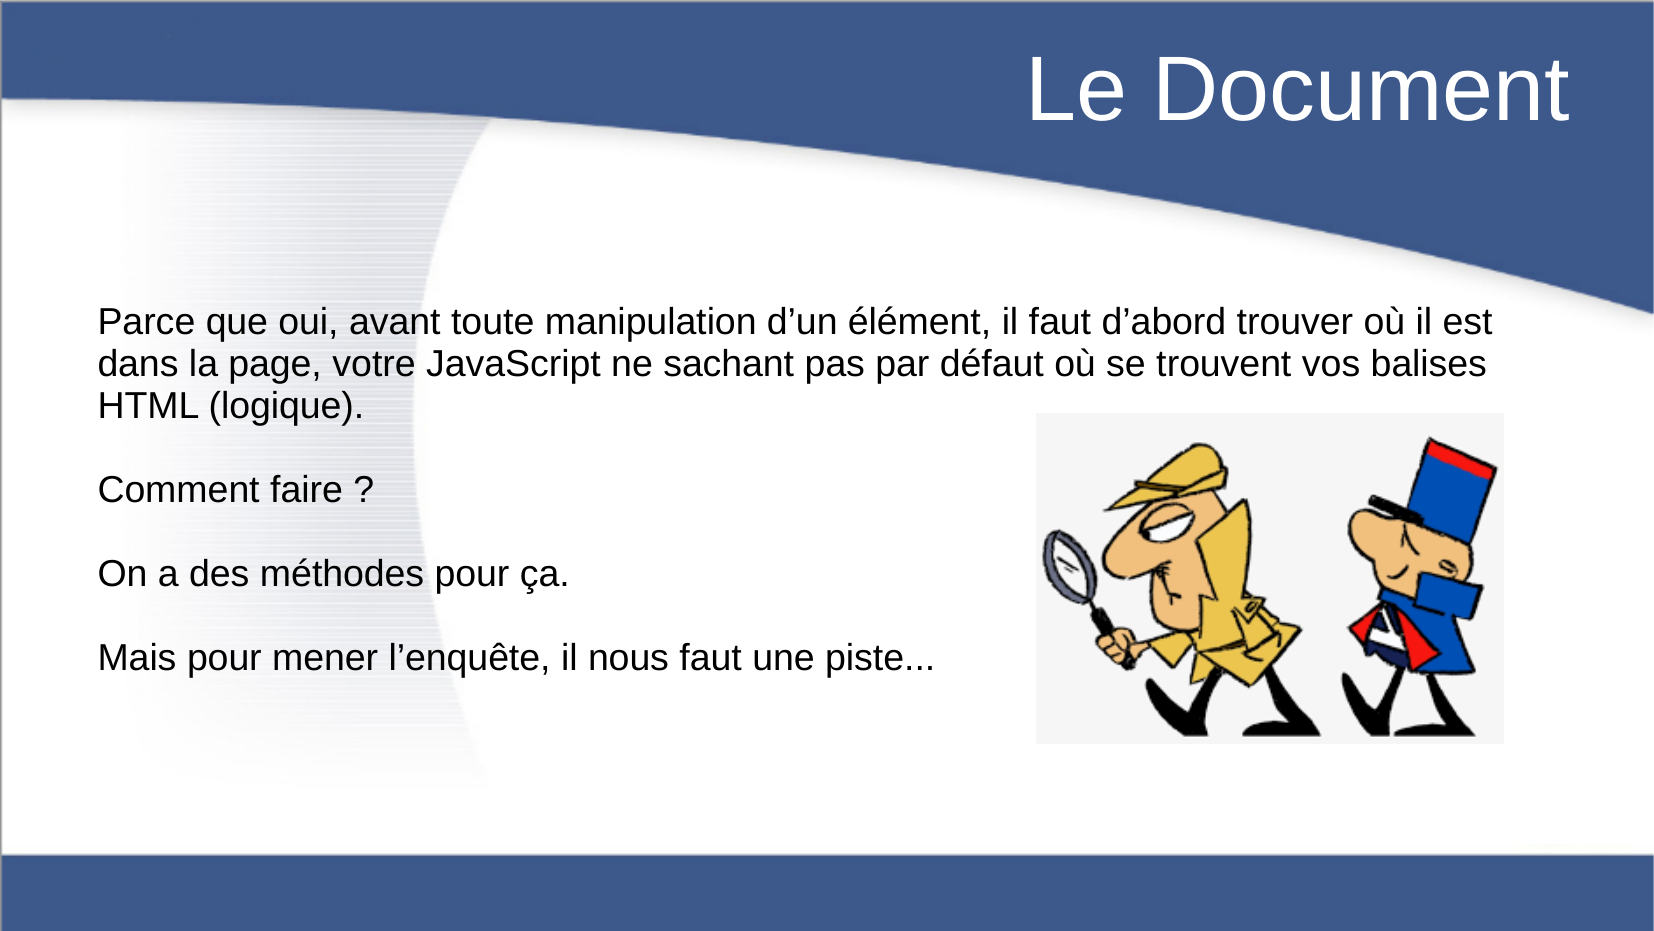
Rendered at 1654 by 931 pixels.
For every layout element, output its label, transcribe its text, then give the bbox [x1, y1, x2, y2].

title Le Document [82, 37, 1571, 193]
text_box Parce que oui, avant toute manipulation d’un élément, il faut d’abord trouver où il est dans la page, votre JavaScript ne sachant pas par défaut où se trouvent vos balises HTML (logique). Comment faire ? On a des méthodes pour ça. Mais pour mener l’enquête, il nous faut une piste... [82, 293, 1548, 745]
picture [0, 0, 1654, 931]
